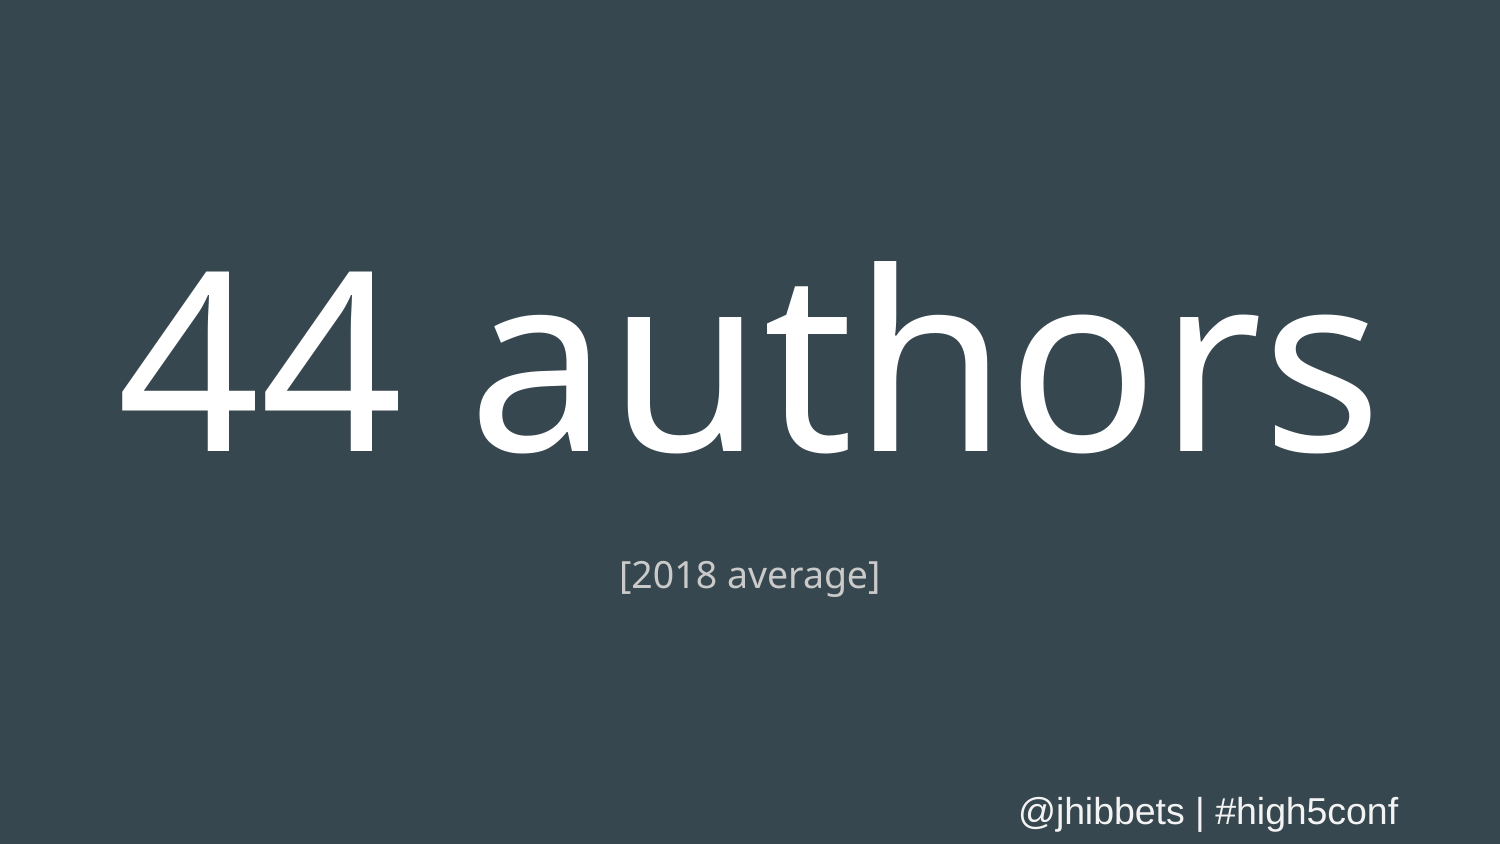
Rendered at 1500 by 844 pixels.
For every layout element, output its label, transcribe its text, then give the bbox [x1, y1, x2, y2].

title 44 authors [51, 205, 1449, 517]
list [2018 average] [51, 529, 1449, 743]
